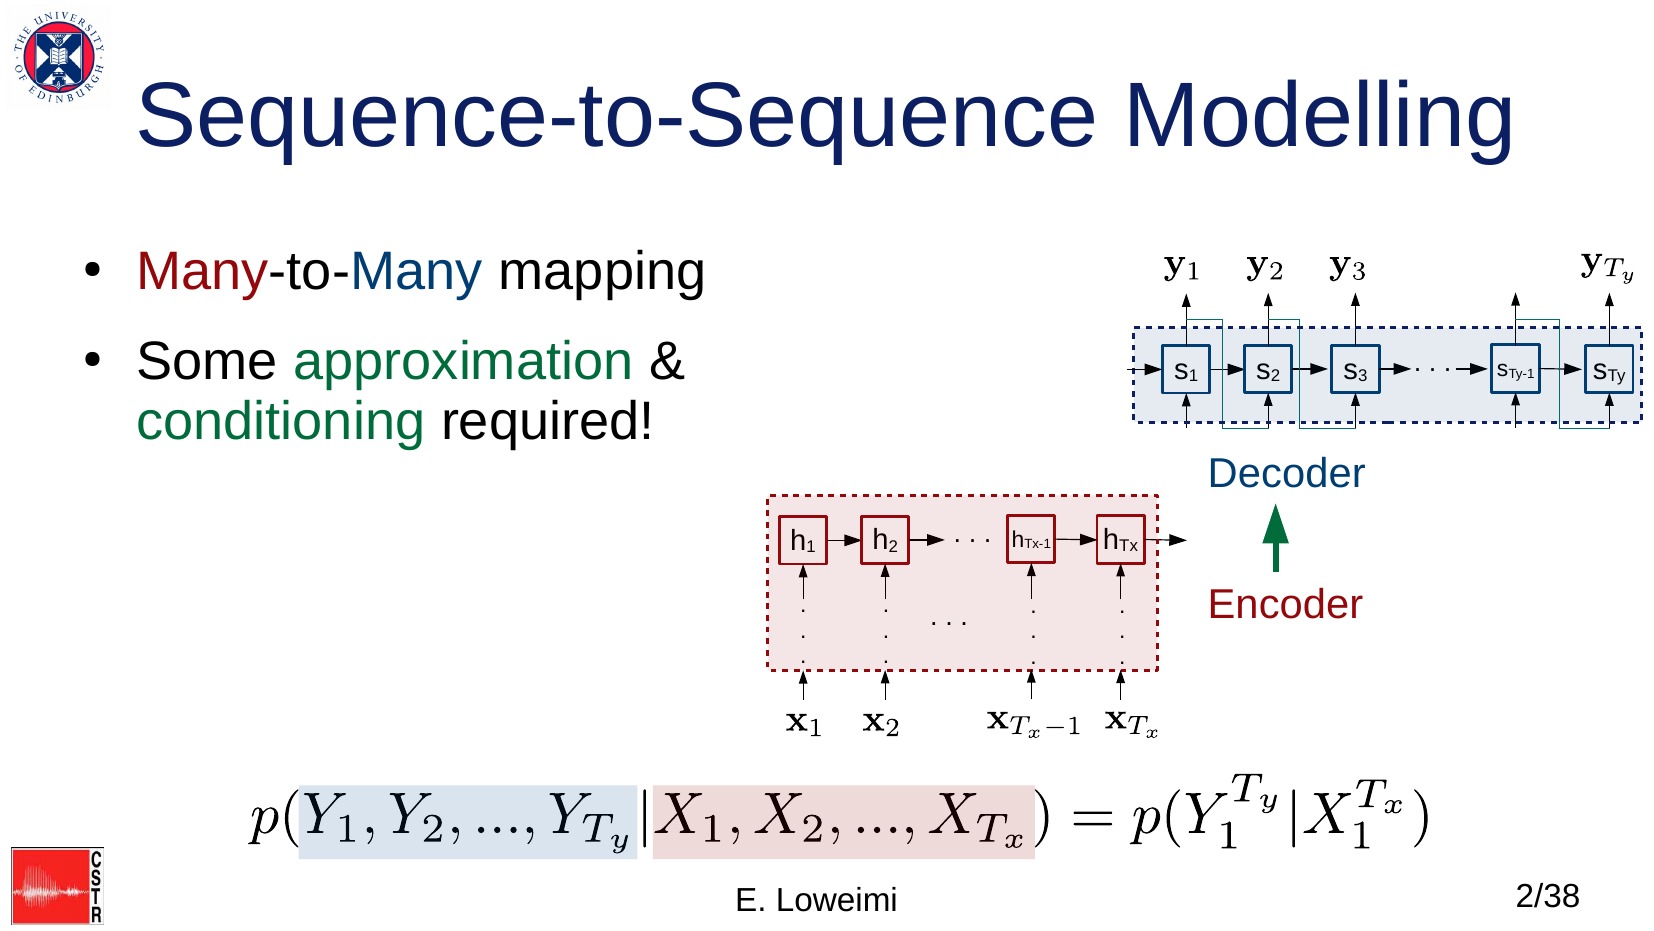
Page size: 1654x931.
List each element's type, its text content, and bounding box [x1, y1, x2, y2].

text_box [785, 713, 824, 737]
text_box . . . [915, 593, 987, 639]
picture [6, 4, 112, 110]
text_box [862, 713, 900, 737]
text_box [986, 711, 1082, 739]
picture [11, 847, 104, 925]
text_box . . . [804, 671, 821, 677]
text_box [1328, 257, 1367, 282]
text_box [1133, 327, 1642, 423]
text_box . . . [886, 671, 904, 677]
text_box Encoder [1192, 573, 1453, 635]
text_box [1104, 711, 1160, 739]
text_box [1163, 257, 1202, 282]
text_box 2/38 [1482, 870, 1625, 928]
text_box . . . [785, 671, 802, 677]
text_box E. Loweimi [720, 874, 934, 931]
text_box [1246, 257, 1284, 282]
text_box [248, 773, 1434, 860]
list Many-to-Many mapping Some approximation & conditioning required! [65, 240, 792, 780]
title Sequence-to-Sequence Modelling [82, 37, 1571, 193]
text_box . . . [1033, 671, 1052, 677]
text_box Decoder [1192, 442, 1382, 504]
text_box . . . [1122, 671, 1140, 677]
text_box [767, 495, 1158, 671]
text_box [1580, 253, 1636, 284]
